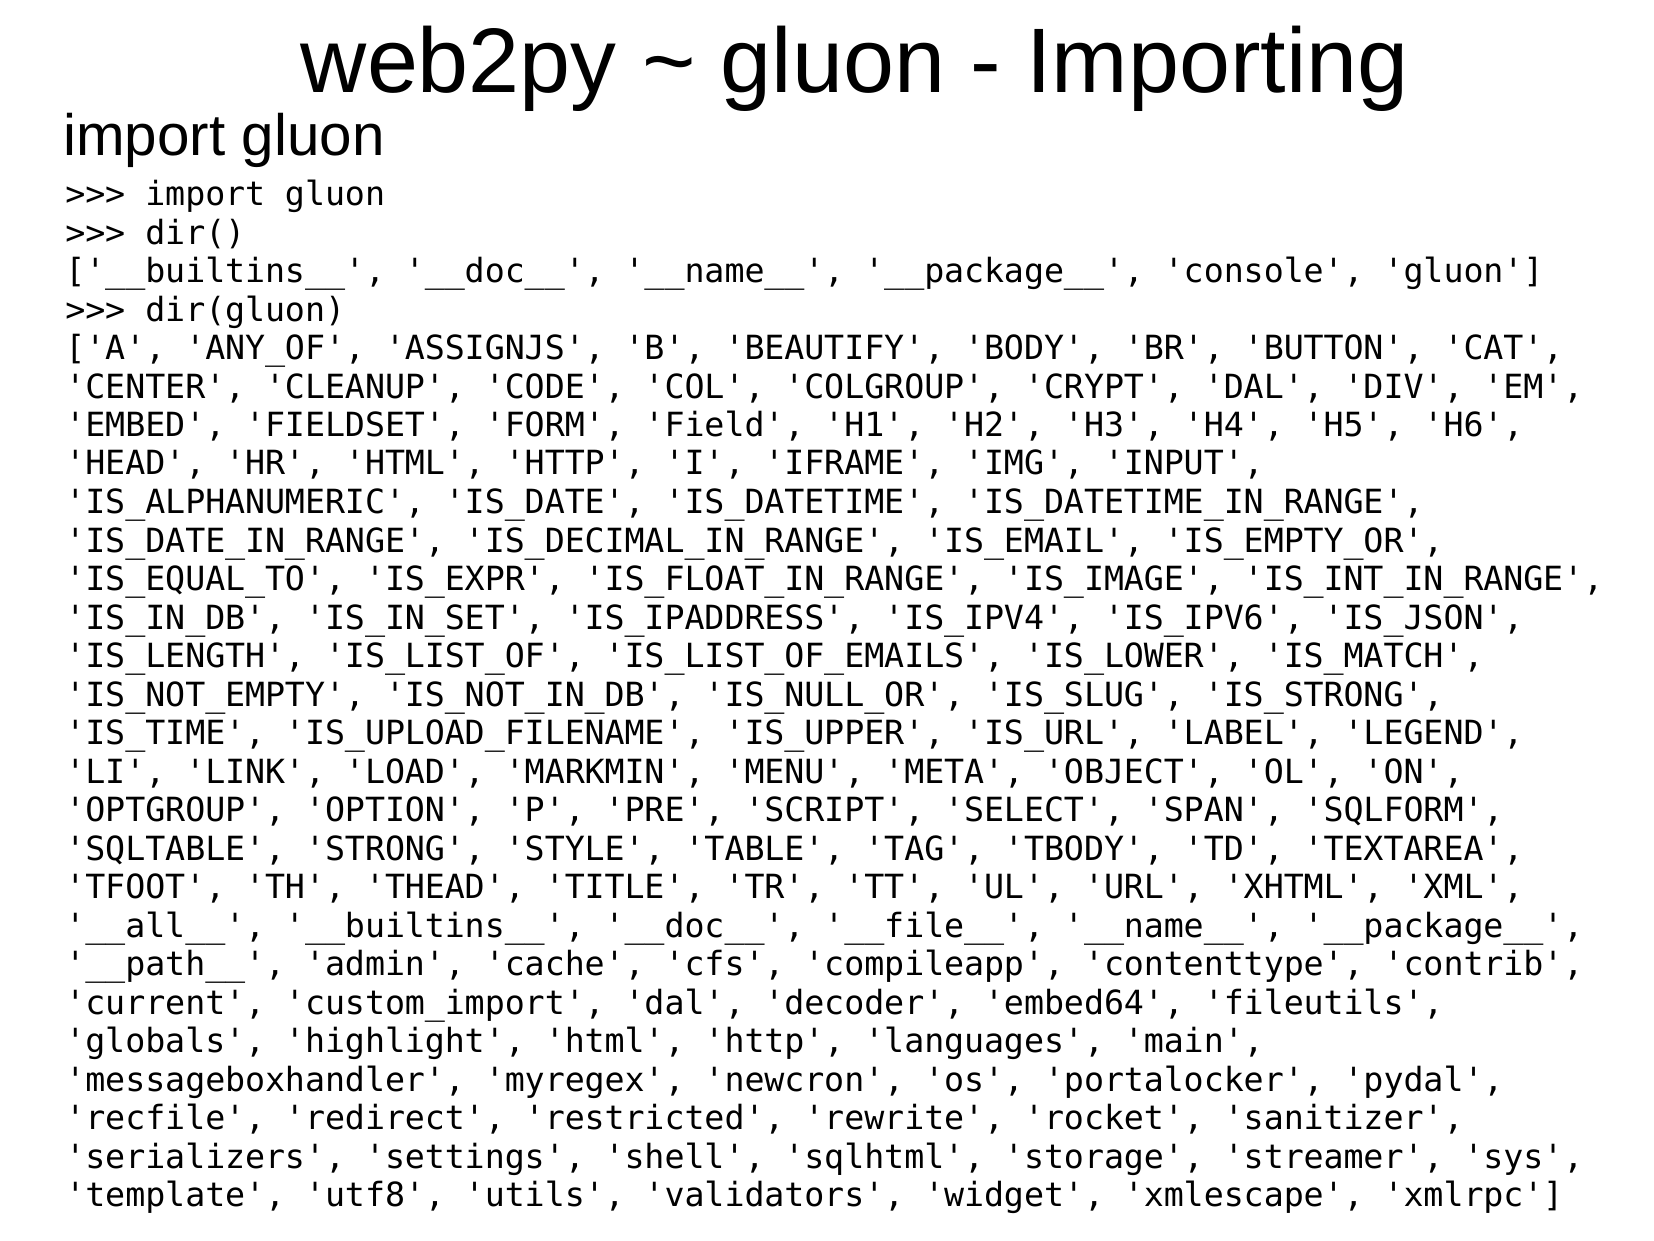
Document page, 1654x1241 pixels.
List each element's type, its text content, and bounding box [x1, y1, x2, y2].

title >>> import gluon >>> dir() ['__builtins__', '__doc__', '__name__', '__package__', 'console', 'gluon'] >>> dir(gluon) ['A', 'ANY_OF', 'ASSIGNJS', 'B', 'BEAUTIFY', 'BODY', 'BR', 'BUTTON', 'CAT', 'CENTER', 'CLEANUP', 'CODE', 'COL', 'COLGROUP', 'CRYPT', 'DAL', 'DIV', 'EM', 'EMBED', 'FIELDSET', 'FORM', 'Field', 'H1', 'H2', 'H3', 'H4', 'H5', 'H6', 'HEAD', 'HR', 'HTML', 'HTTP', 'I', 'IFRAME', 'IMG', 'INPUT', 'IS_ALPHANUMERIC', 'IS_DATE', 'IS_DATETIME', 'IS_DATETIME_IN_RANGE', 'IS_DATE_IN_RANGE', 'IS_DECIMAL_IN_RANGE', 'IS_EMAIL', 'IS_EMPTY_OR', 'IS_EQUAL_TO', 'IS_EXPR', 'IS_FLOAT_IN_RANGE', 'IS_IMAGE', 'IS_INT_IN_RANGE', 'IS_IN_DB', 'IS_IN_SET', 'IS_IPADDRESS', 'IS_IPV4', 'IS_IPV6', 'IS_JSON', 'IS_LENGTH', 'IS_LIST_OF', 'IS_LIST_OF_EMAILS', 'IS_LOWER', 'IS_MATCH', 'IS_NOT_EMPTY', 'IS_NOT_IN_DB', 'IS_NULL_OR', 'IS_SLUG', 'IS_STRONG', 'IS_TIME', 'IS_UPLOAD_FILENAME', 'IS_UPPER', 'IS_URL', 'LABEL', 'LEGEND', 'LI', 'LINK', 'LOAD', 'MARKMIN', 'MENU', 'META', 'OBJECT', 'OL', 'ON', 'OPTGROUP', 'OPTION', 'P', 'PRE', 'SCRIPT', 'SELECT', 'SPAN', 'SQLFORM', 'SQLTABLE', 'STRONG', 'STYLE', 'TABLE', 'TAG', 'TBODY', 'TD', 'TEXTAREA', 'TFOOT', 'TH', 'THEAD', 'TITLE', 'TR', 'TT', 'UL', 'URL', 'XHTML', 'XML', '__all__', '__builtins__', '__doc__', '__file__', '__name__', '__package__', '__path__', 'admin', 'cache', 'cfs', 'compileapp', 'contenttype', 'contrib', 'current', 'custom_import', 'dal', 'decoder', 'embed64', 'fileutils', 'globals', 'highlight', 'html', 'http', 'languages', 'main', 'messageboxhandler', 'myregex', 'newcron', 'os', 'portalocker', 'pydal', 'recfile', 'redirect', 'restricted', 'rewrite', 'rocket', 'sanitizer', 'serializers', 'settings', 'shell', 'sqlhtml', 'storage', 'streamer', 'sys', 'template', 'utf8', 'utils', 'validators', 'widget', 'xmlescape', 'xmlrpc'] [65, 174, 1629, 1215]
title import gluon [63, 102, 1627, 168]
title web2py ~ gluon - Importing [111, 9, 1600, 102]
